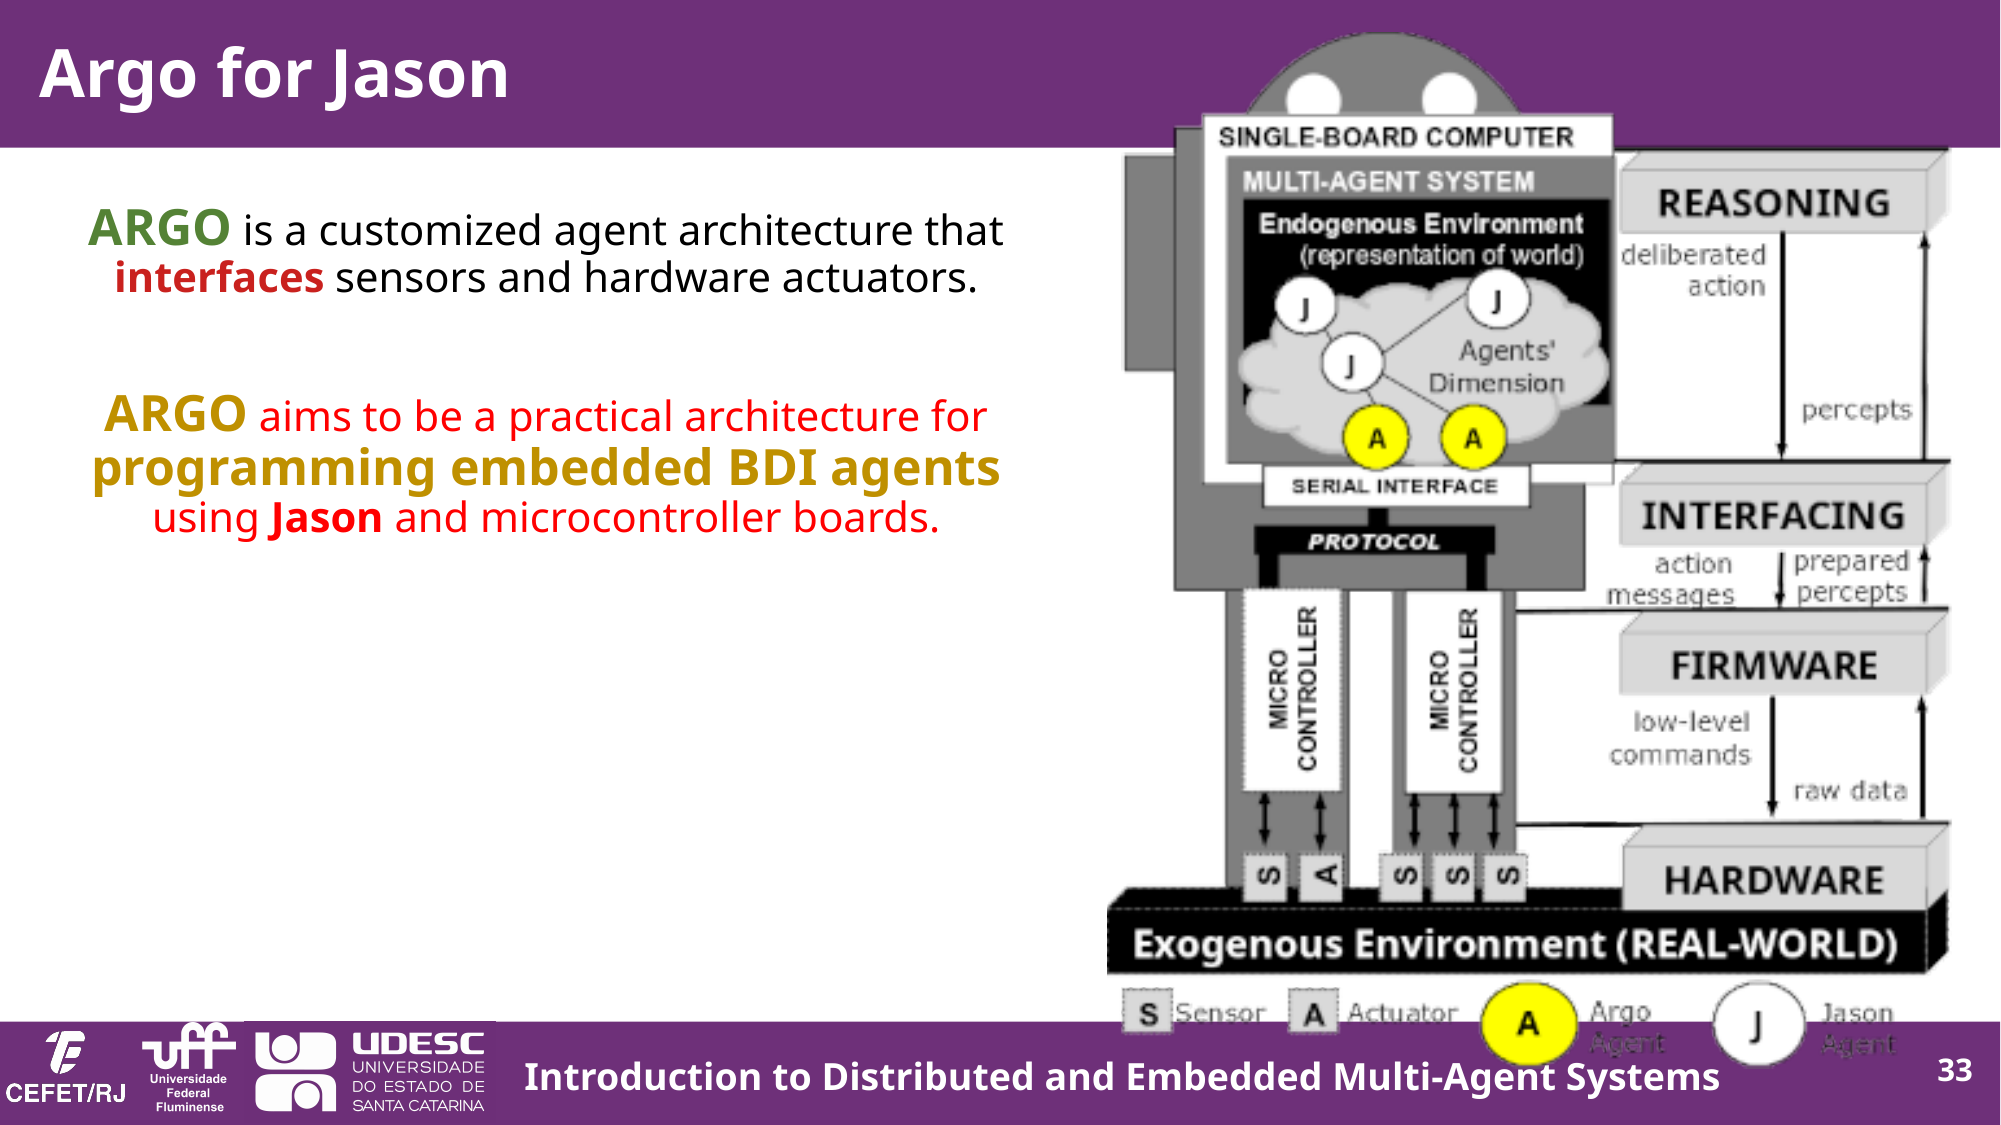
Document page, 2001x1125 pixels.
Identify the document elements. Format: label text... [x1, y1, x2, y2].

text_box ARGO is a customized agent architecture that interfaces sensors and hardware actuators. ARGO aims to be a practical architecture for programming embedded BDI agents using Jason and microcontroller boards. [29, 195, 1063, 1004]
picture [6, 1009, 125, 1125]
text_box Argo for Jason [25, 23, 1999, 119]
picture [244, 1021, 496, 1123]
picture [141, 1021, 237, 1117]
picture [1107, 32, 1978, 1069]
